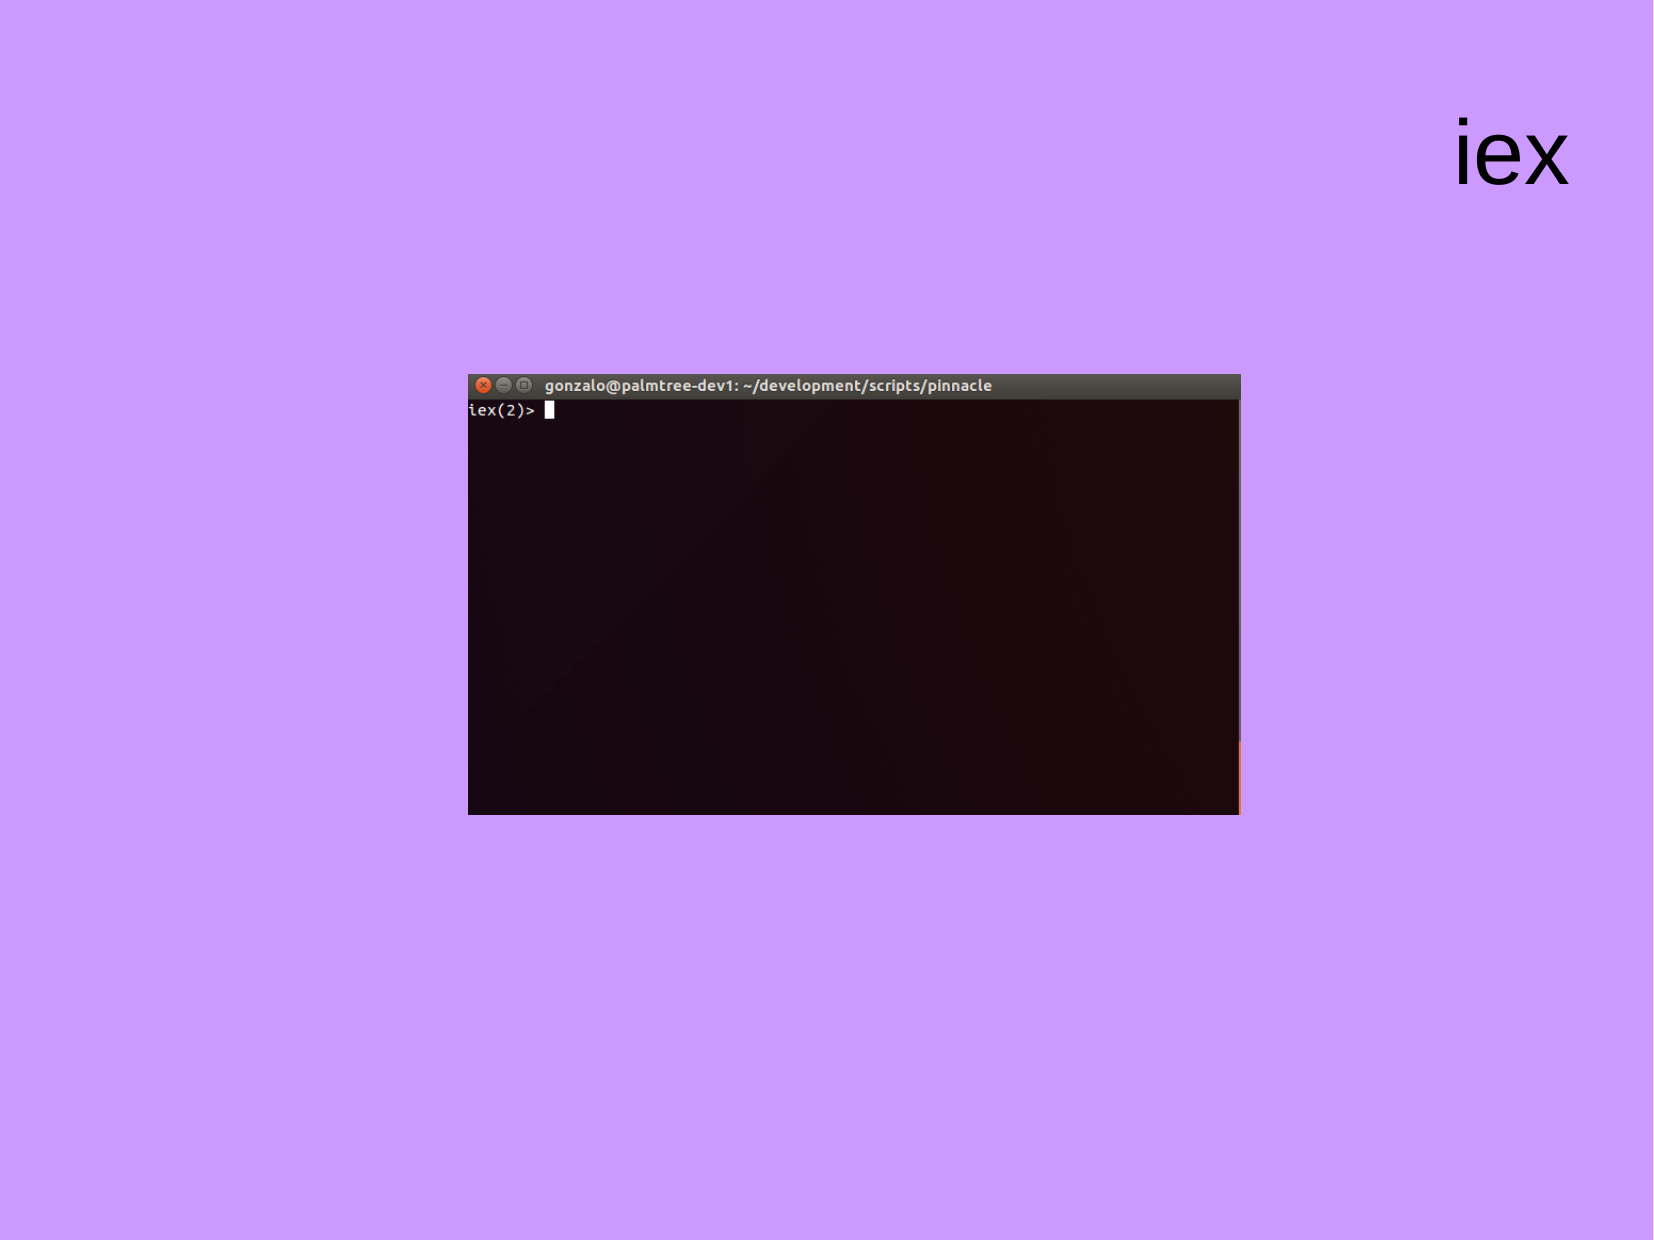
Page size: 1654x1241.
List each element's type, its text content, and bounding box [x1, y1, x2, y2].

title iex [82, 49, 1571, 257]
picture [468, 374, 1241, 815]
